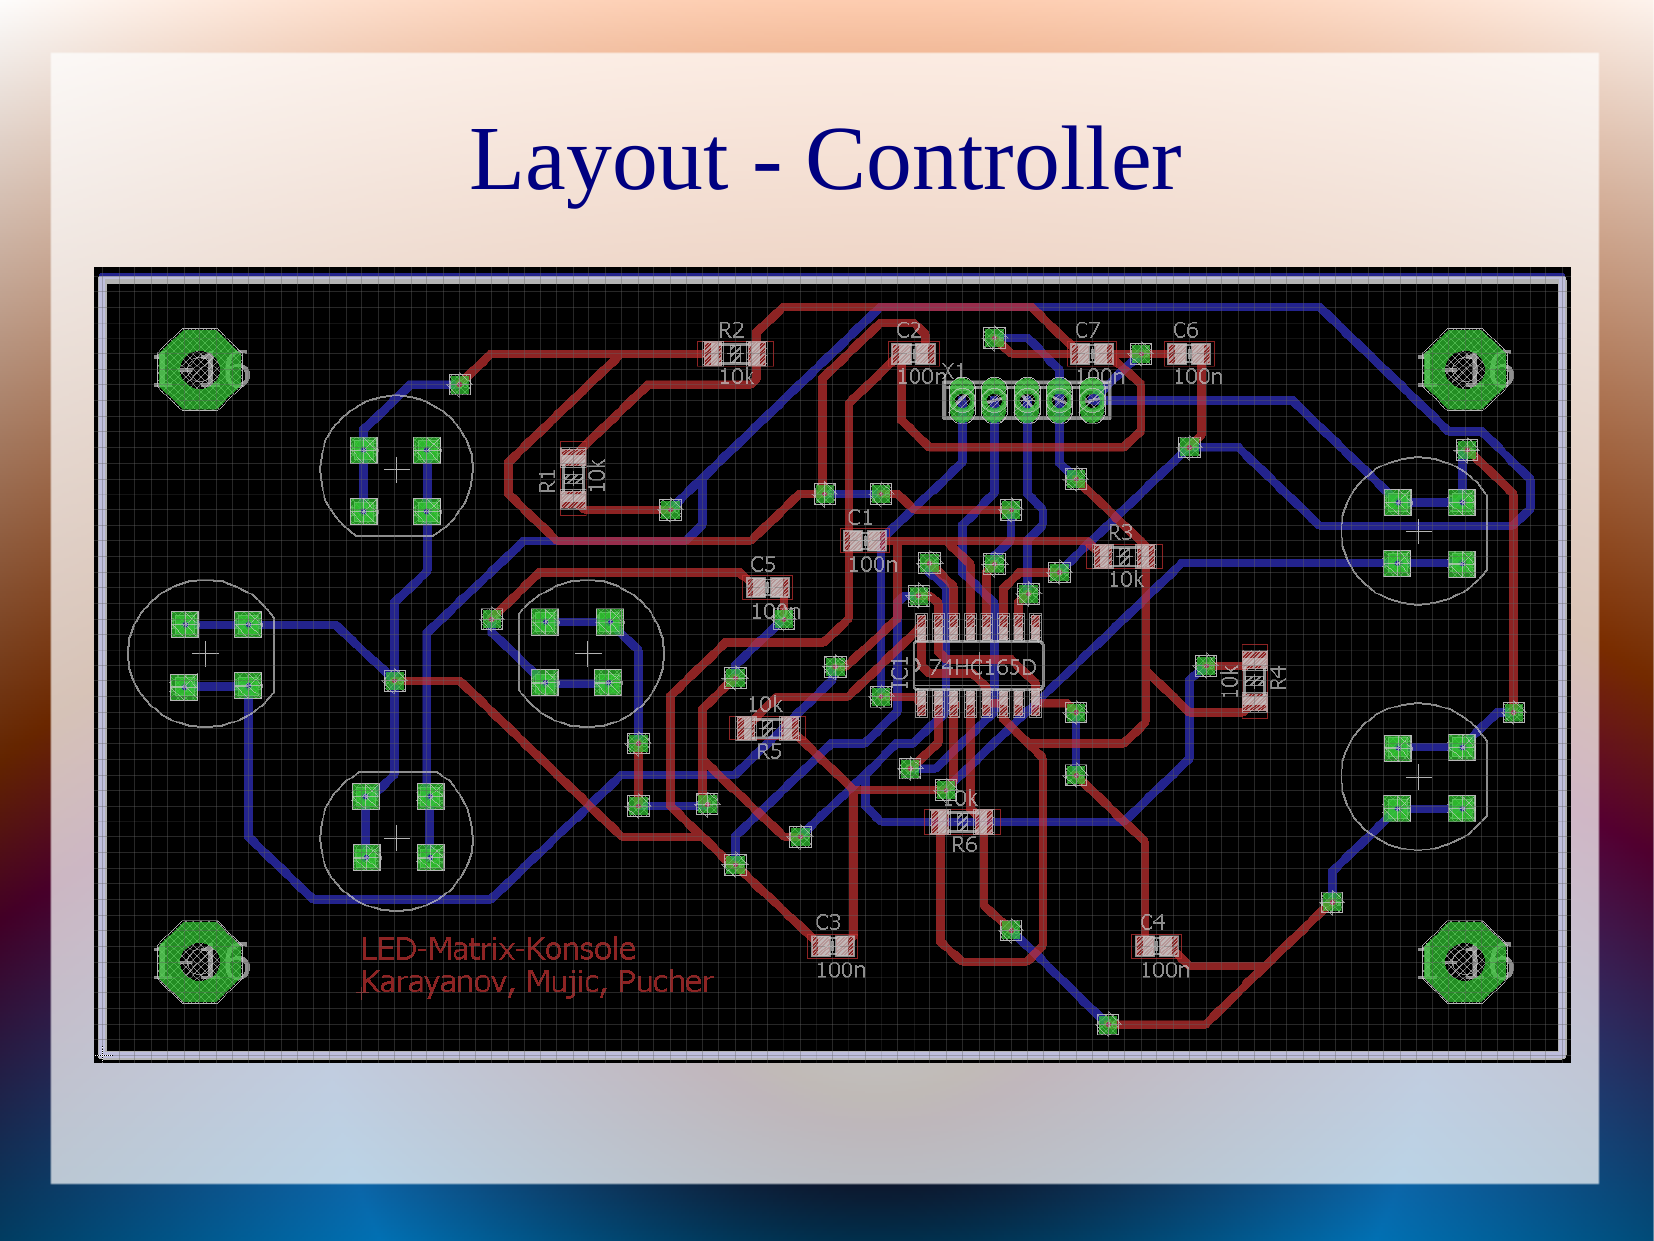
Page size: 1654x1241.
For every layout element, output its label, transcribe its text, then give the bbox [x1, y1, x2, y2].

title Layout - Controller [82, 55, 1571, 263]
picture [0, 0, 1654, 1241]
